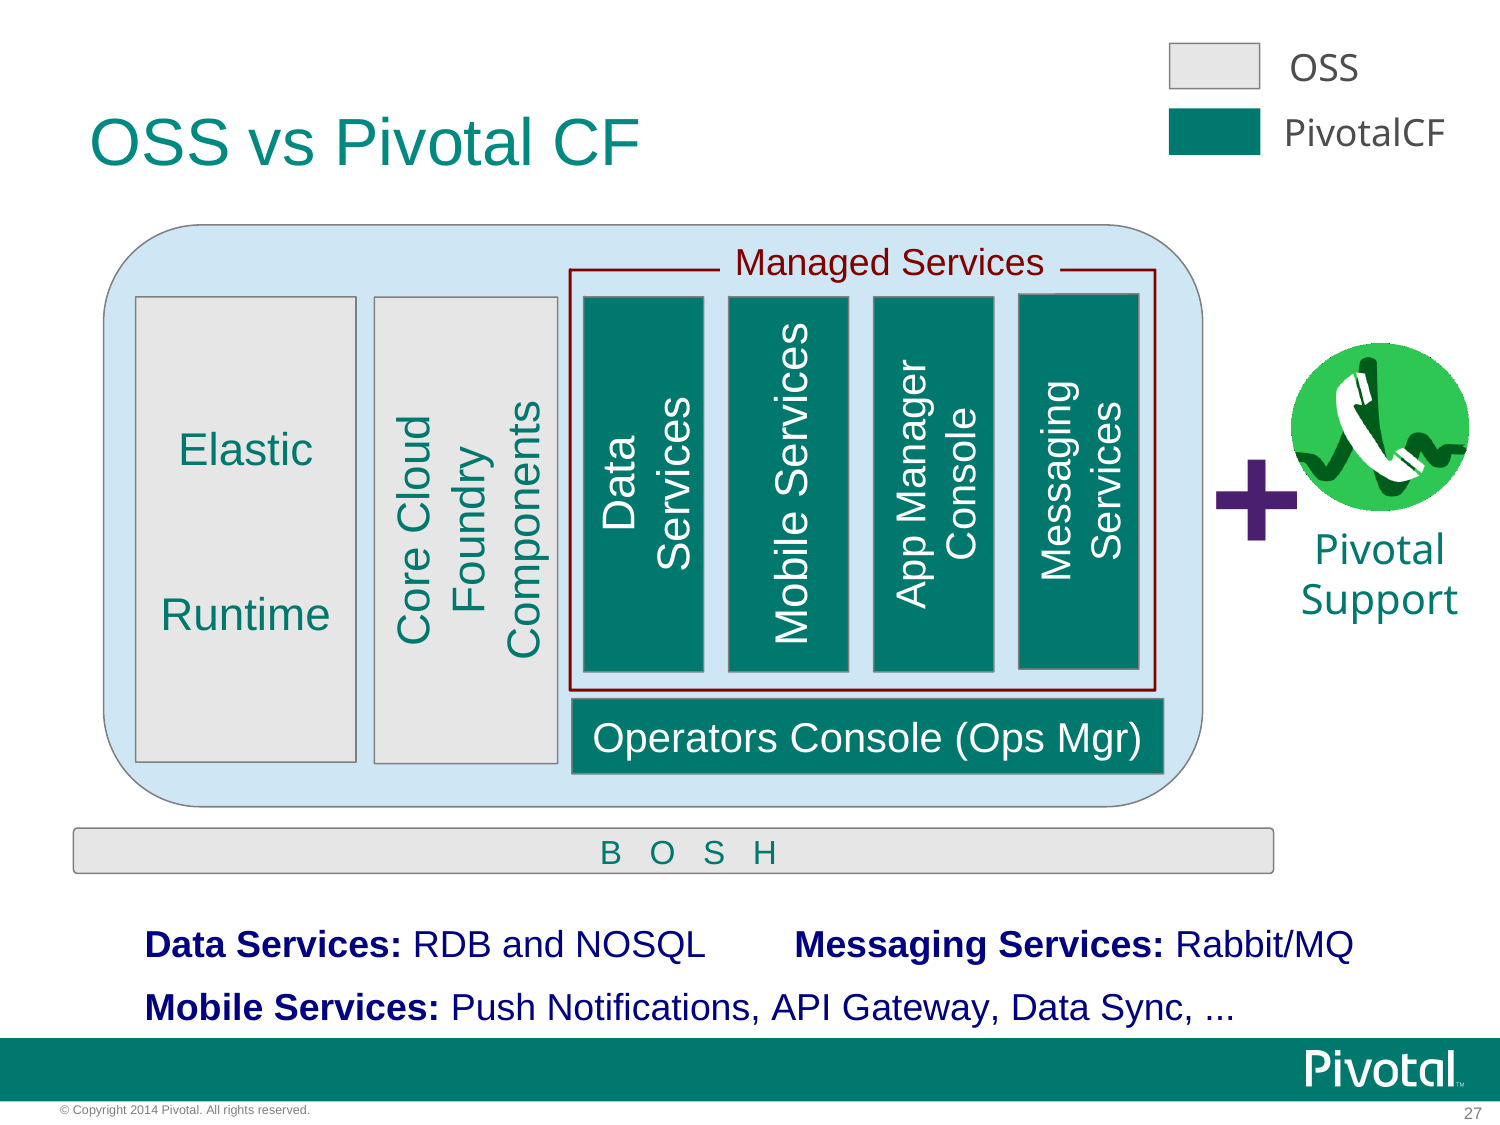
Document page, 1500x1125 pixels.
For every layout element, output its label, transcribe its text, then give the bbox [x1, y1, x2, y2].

picture [1306, 1050, 1464, 1087]
text_box [1169, 109, 1260, 155]
text_box [103, 224, 1203, 807]
text_box Operators Console (Ops Mgr) [571, 698, 1164, 774]
text_box Mobile Services: Push Notifications, API Gateway, Data Sync, ... [129, 975, 1351, 1036]
text_box Elastic Runtime [135, 296, 356, 763]
text_box OSS [1274, 36, 1395, 97]
text_box Data Services: RDB and NOSQL [129, 912, 723, 973]
text_box [1169, 43, 1260, 89]
text_box Managed Services [720, 230, 1061, 291]
text_box Core Cloud Foundry Components [374, 297, 558, 764]
text_box Messaging Services: Rabbit/MQ [779, 912, 1370, 973]
text_box App Manager Console [873, 296, 994, 672]
text_box Pivotal Support [1292, 515, 1467, 631]
text_box PivotalCF [1268, 101, 1464, 162]
title OSS vs Pivotal CF [75, 45, 1426, 233]
picture [1291, 343, 1469, 511]
text_box Mobile Services [728, 296, 849, 672]
text_box B O S H [73, 828, 1274, 874]
text_box + [1195, 385, 1323, 601]
text_box Data Services [583, 296, 704, 672]
text_box Messaging Services [1018, 293, 1139, 670]
